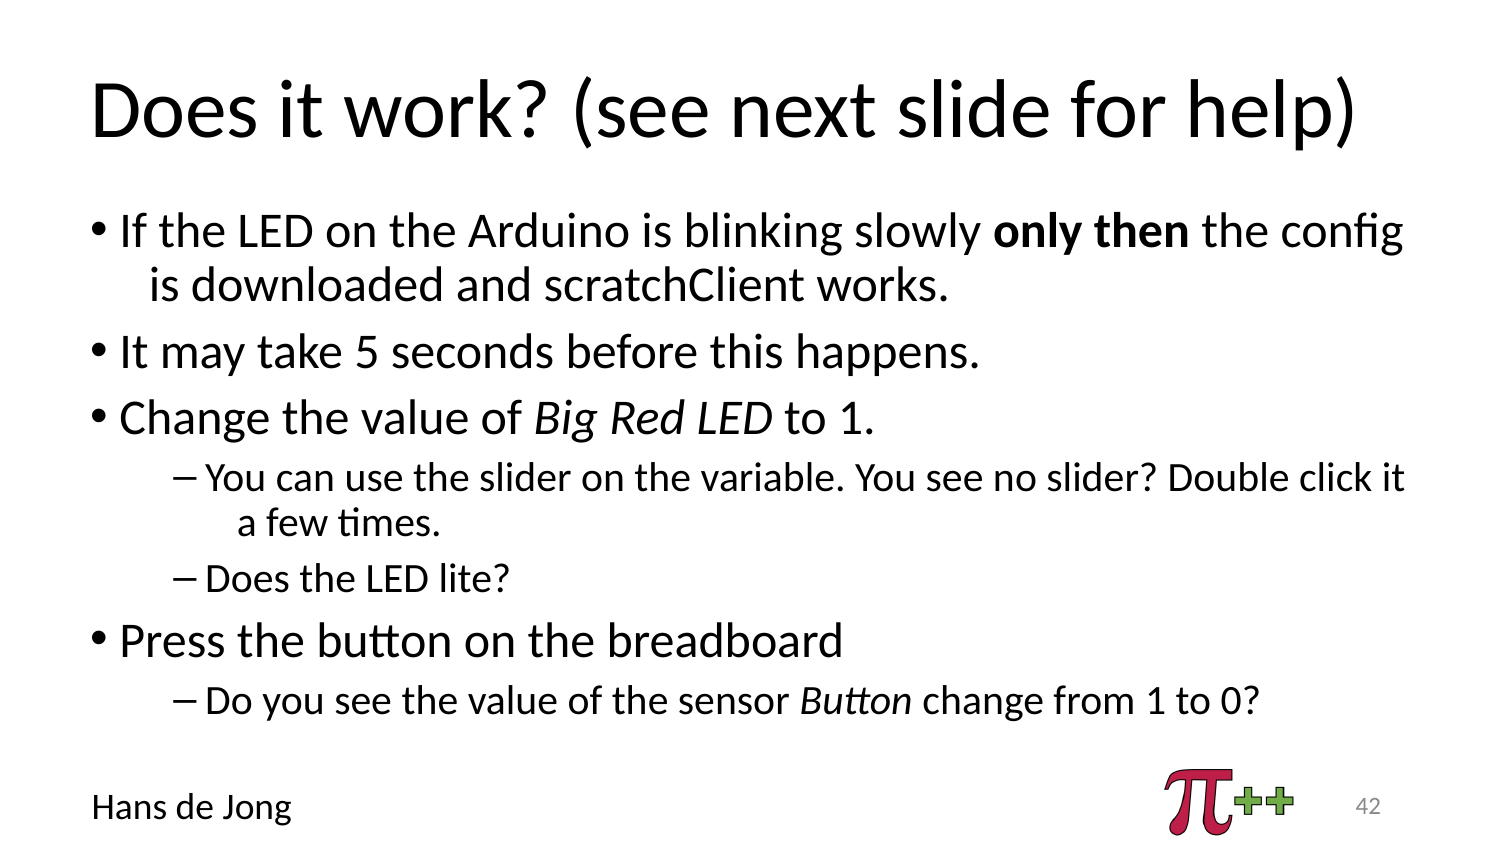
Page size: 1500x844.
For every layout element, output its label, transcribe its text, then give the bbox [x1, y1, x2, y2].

list If the LED on the Arduino is blinking slowly only then the config is downloaded and scratchClient works. It may take 5 seconds before this happens. Change the value of Big Red LED to 1. You can use the slider on the variable. You see no slider? Double click it a few times. Does the LED lite? Press the button on the breadboard Do you see the value of the sensor Button change from 1 to 0? [75, 196, 1426, 754]
title Does it work? (see next slide for help) [75, 33, 1426, 175]
text_box 42 [1340, 782, 1426, 827]
